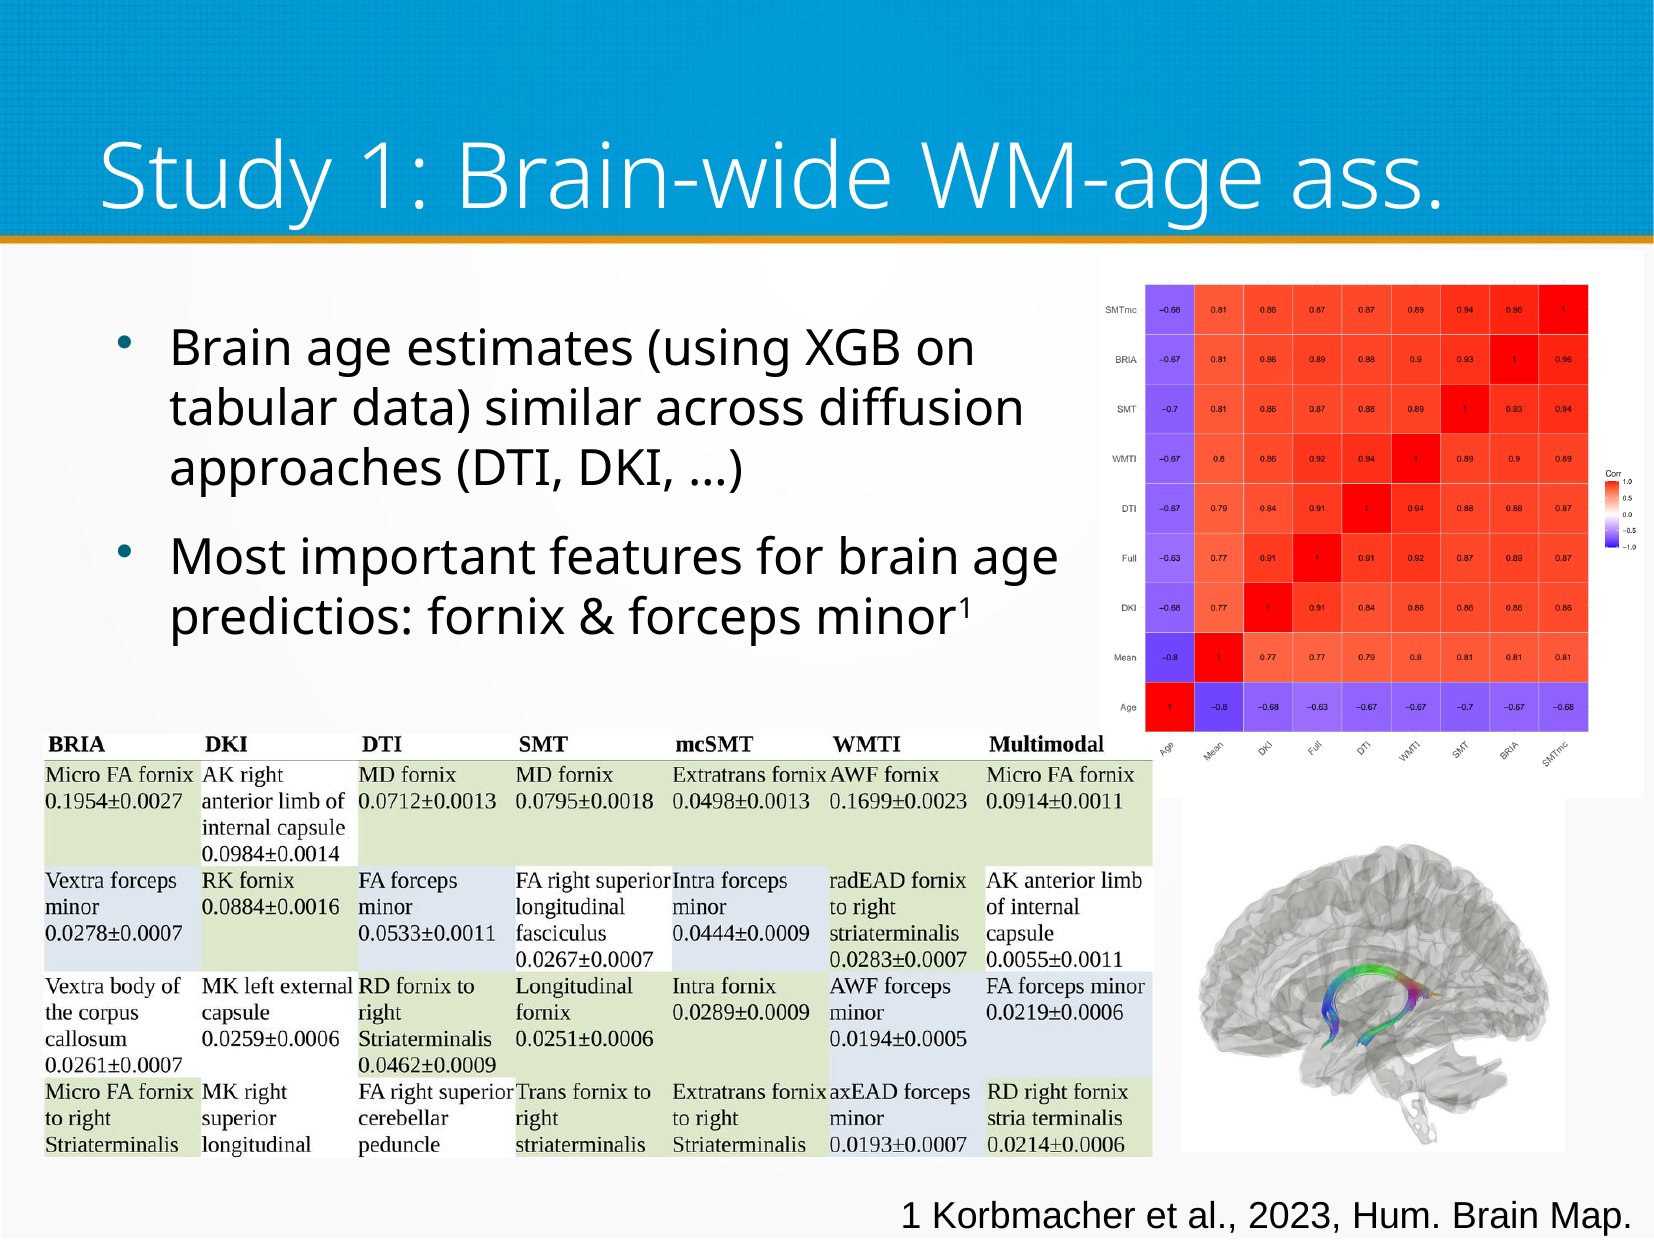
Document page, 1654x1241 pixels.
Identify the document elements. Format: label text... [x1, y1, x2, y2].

text_box 1 Korbmacher et al., 2023, Hum. Brain Map. [885, 1183, 1654, 1240]
list Brain age estimates (using XGB on tabular data) similar across diffusion approaches (DTI, DKI, …) Most important features for brain age predictios: fornix & forceps minor1 [98, 315, 1093, 734]
picture [0, 233, 1654, 1241]
title Study 1: Brain-wide WM-age ass. [98, 19, 1654, 227]
